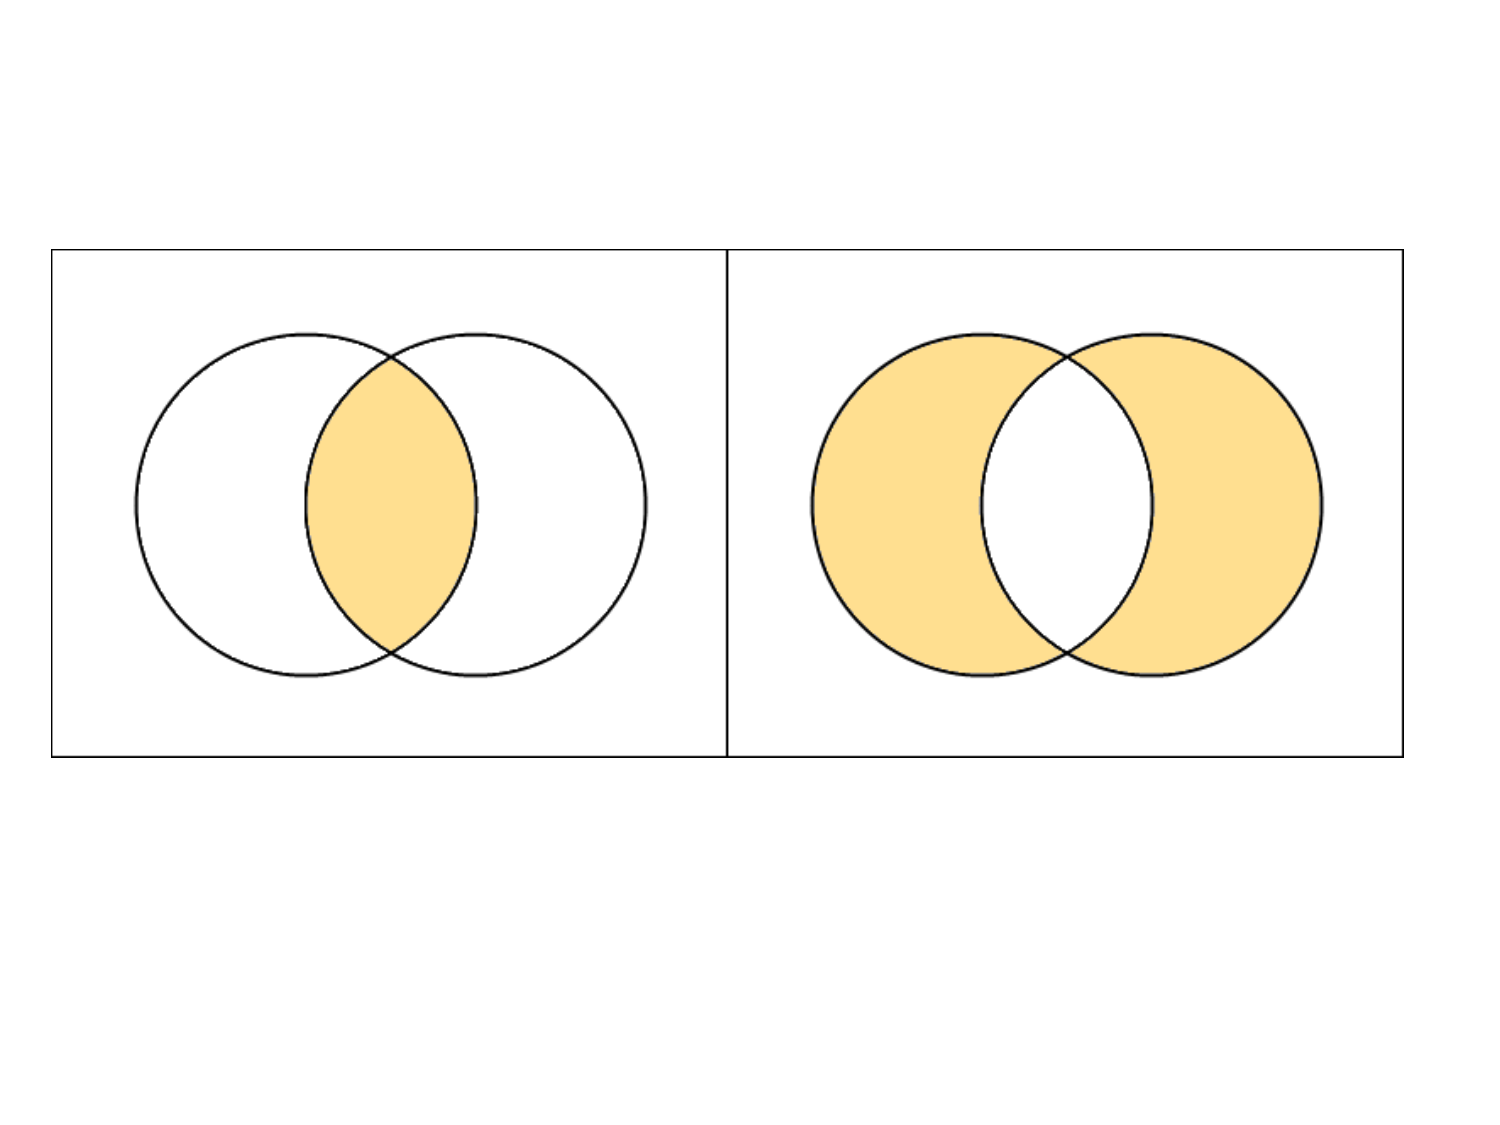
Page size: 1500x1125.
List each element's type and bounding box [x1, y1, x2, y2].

picture [51, 249, 1404, 758]
